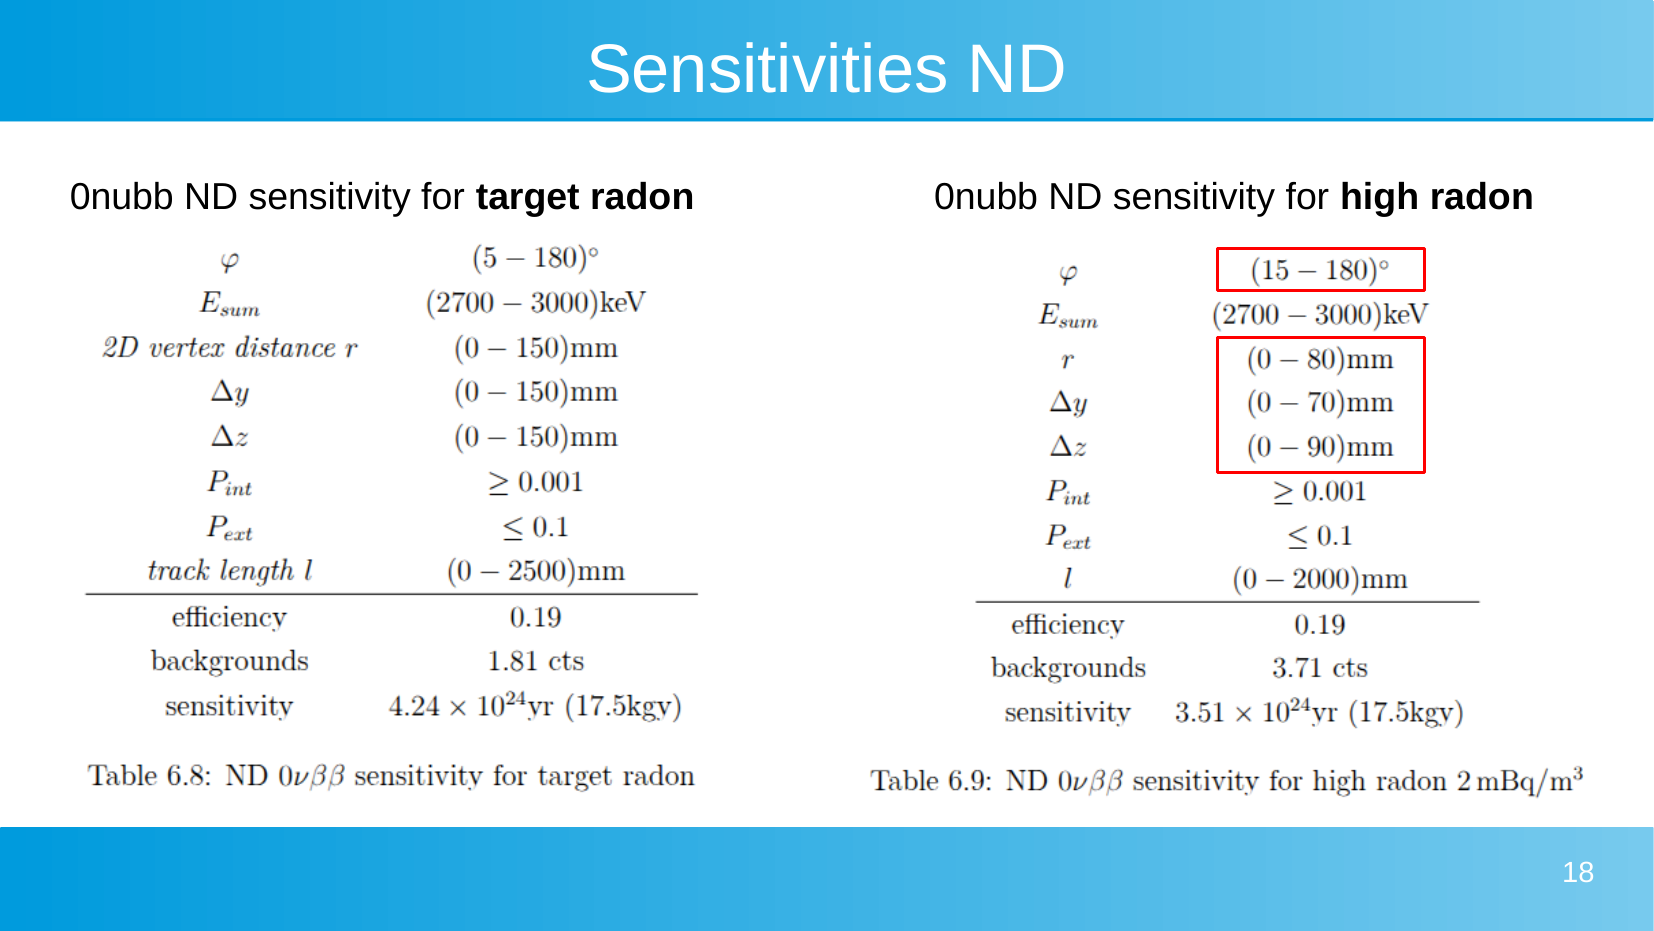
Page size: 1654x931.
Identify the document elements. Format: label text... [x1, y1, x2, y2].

picture [37, 234, 731, 826]
text_box 0nubb ND sensitivity for target radon [55, 168, 731, 226]
title Sensitivities ND [59, 29, 1595, 108]
picture [868, 224, 1595, 817]
text_box 0nubb ND sensitivity for high radon [919, 168, 1595, 226]
